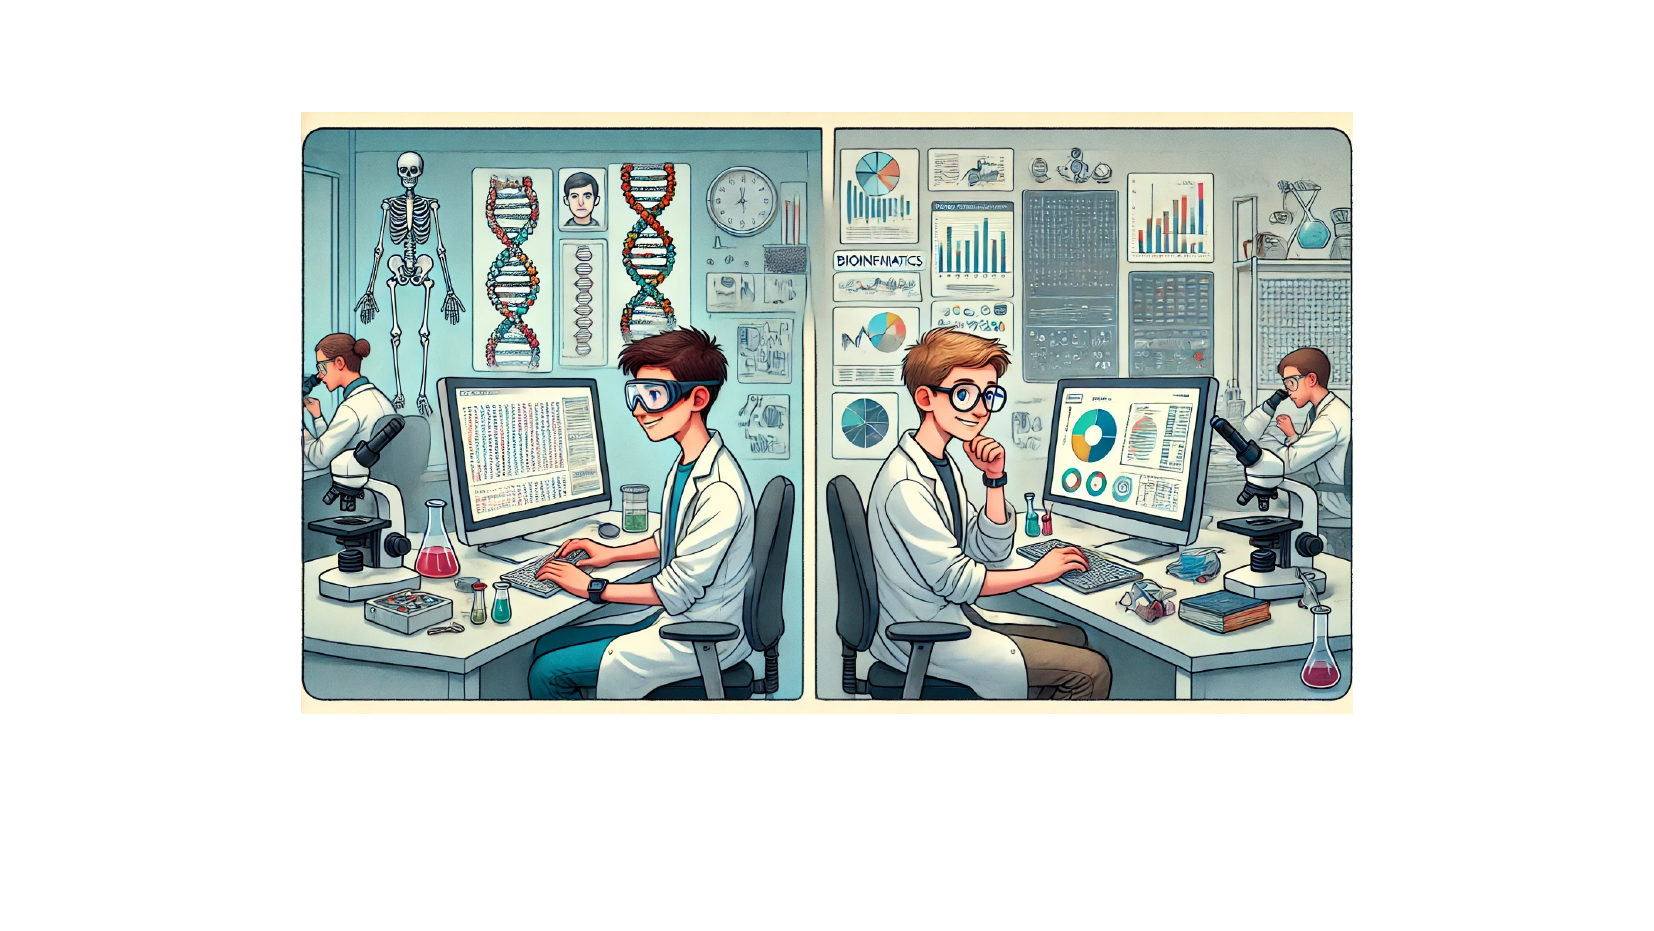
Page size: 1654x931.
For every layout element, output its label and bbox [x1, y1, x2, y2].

picture [301, 112, 1353, 714]
